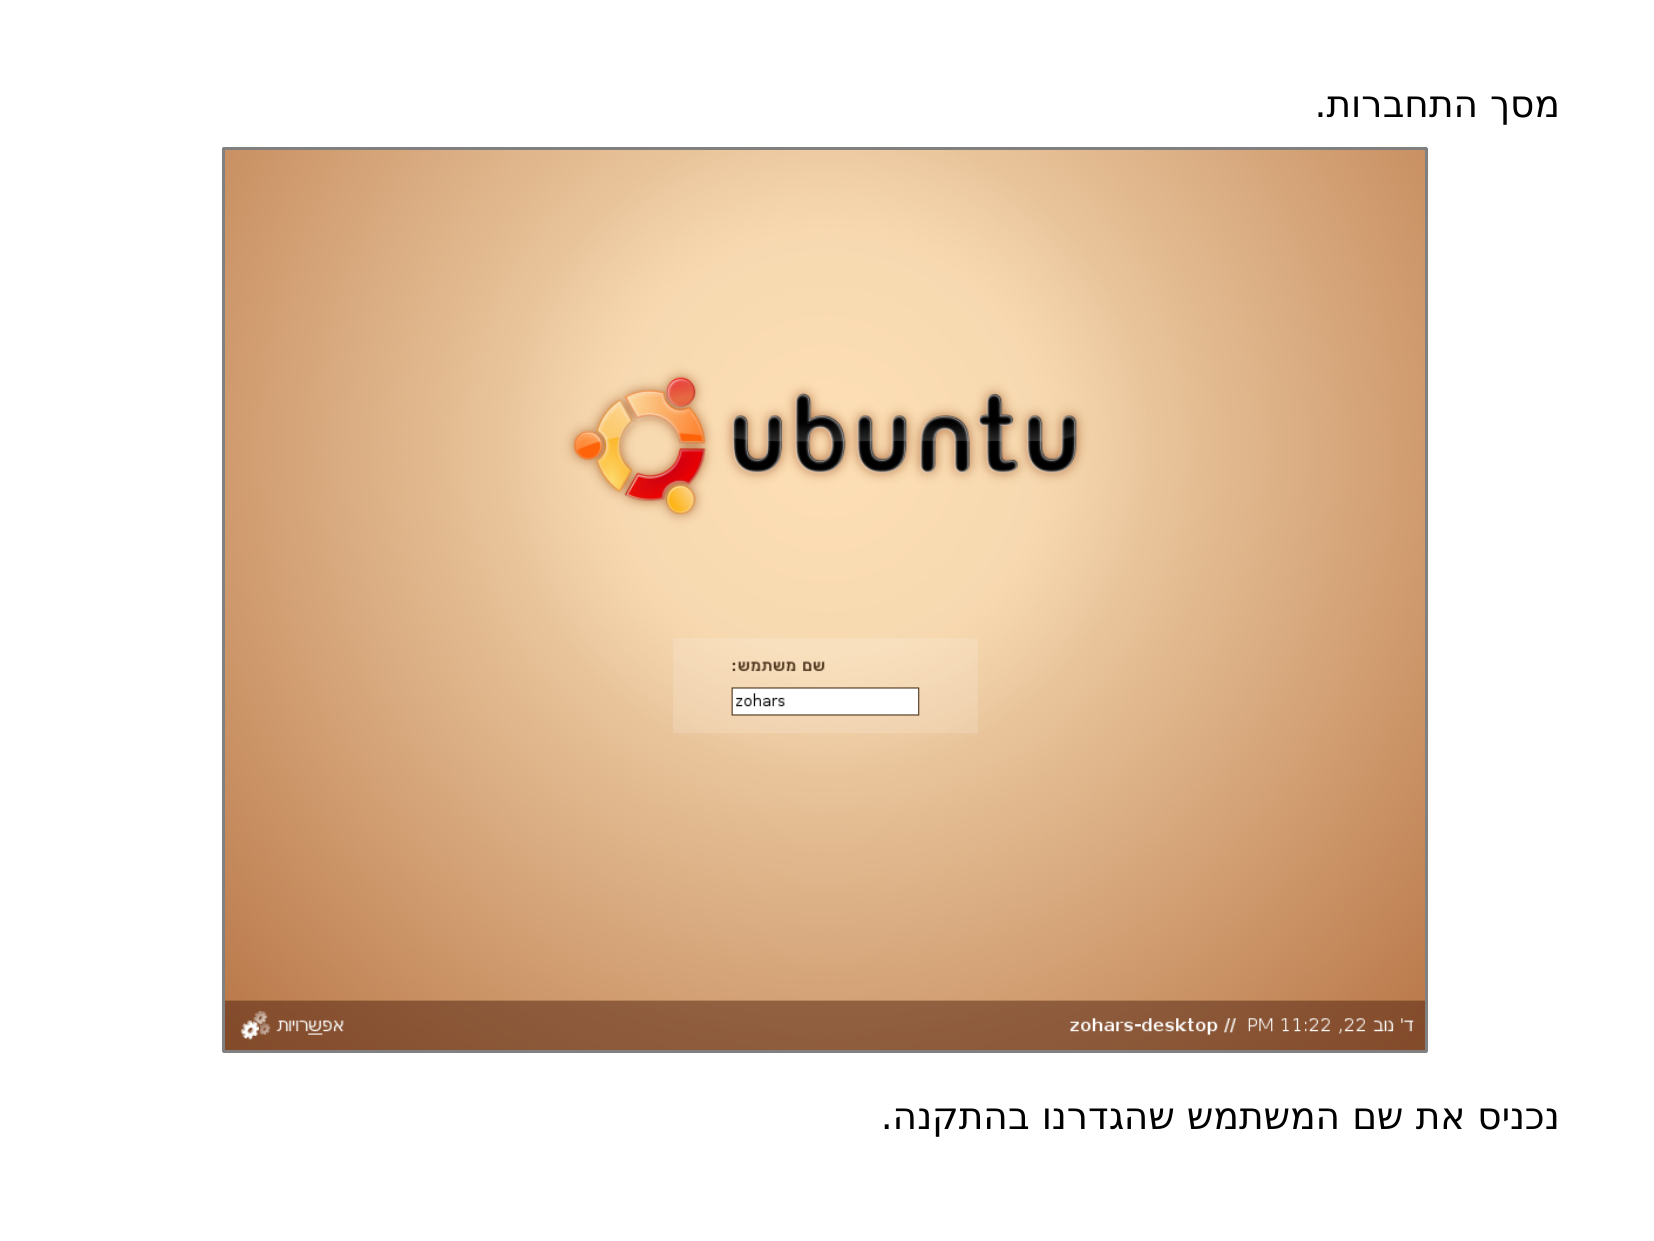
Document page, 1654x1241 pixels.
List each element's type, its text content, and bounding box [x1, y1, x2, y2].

text_box מסך התחברות. [225, 75, 1576, 136]
text_box נכניס את שם המשתמש שהגדרנו בהתקנה. [75, 1087, 1576, 1241]
picture [225, 150, 1426, 1051]
